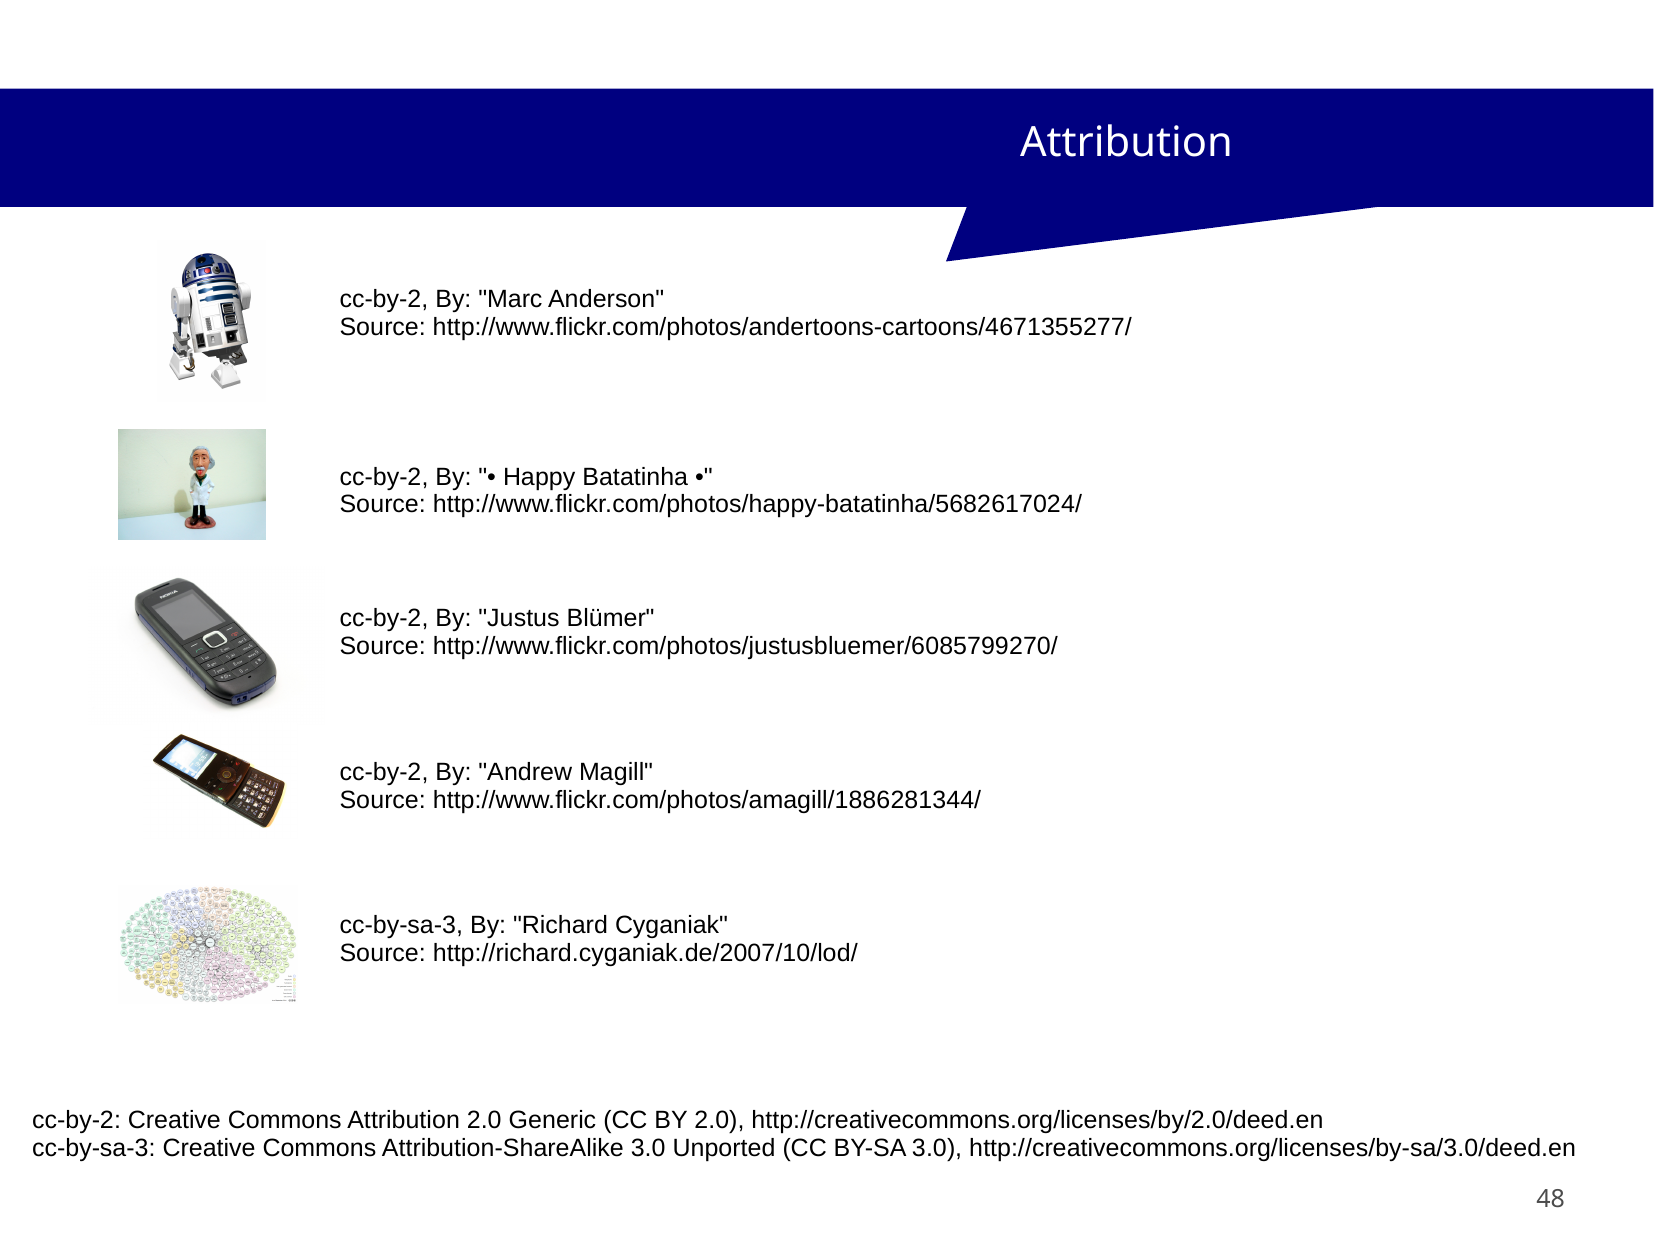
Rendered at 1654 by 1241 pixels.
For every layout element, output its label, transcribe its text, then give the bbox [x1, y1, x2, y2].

text_box Attribution [1005, 104, 1268, 178]
text_box cc-by-2, By: "Marc Anderson" Source: http://www.flickr.com/photos/andertoons-cartoons/4671355277/ [324, 277, 1149, 349]
text_box cc-by-sa-3, By: "Richard Cyganiak" Source: http://richard.cyganiak.de/2007/10/lod/ [324, 903, 875, 975]
picture [118, 885, 298, 1004]
text_box cc-by-2, By: "• Happy Batatinha •" Source: http://www.flickr.com/photos/happy-batatinha/5682617024/ [324, 454, 1099, 526]
text_box cc-by-2, By: "Andrew Magill" Source: http://www.flickr.com/photos/amagill/1886281344/ [324, 750, 998, 821]
text_box cc-by-2: Creative Commons Attribution 2.0 Generic (CC BY 2.0), http://creativecommons.org/licenses/by/2.0/deed.en cc-by-sa-3: Creative Commons Attribution-ShareAlike 3.0 Unported (CC BY-SA 3.0), http://creativecommons.org/licenses/by-sa/3.0/deed.en [17, 1098, 1595, 1170]
text_box [0, 88, 1654, 262]
picture [118, 429, 266, 541]
picture [157, 240, 266, 402]
picture [88, 566, 325, 839]
text_box cc-by-2, By: "Justus Blümer" Source: http://www.flickr.com/photos/justusbluemer/6085799270/ [324, 596, 1075, 668]
